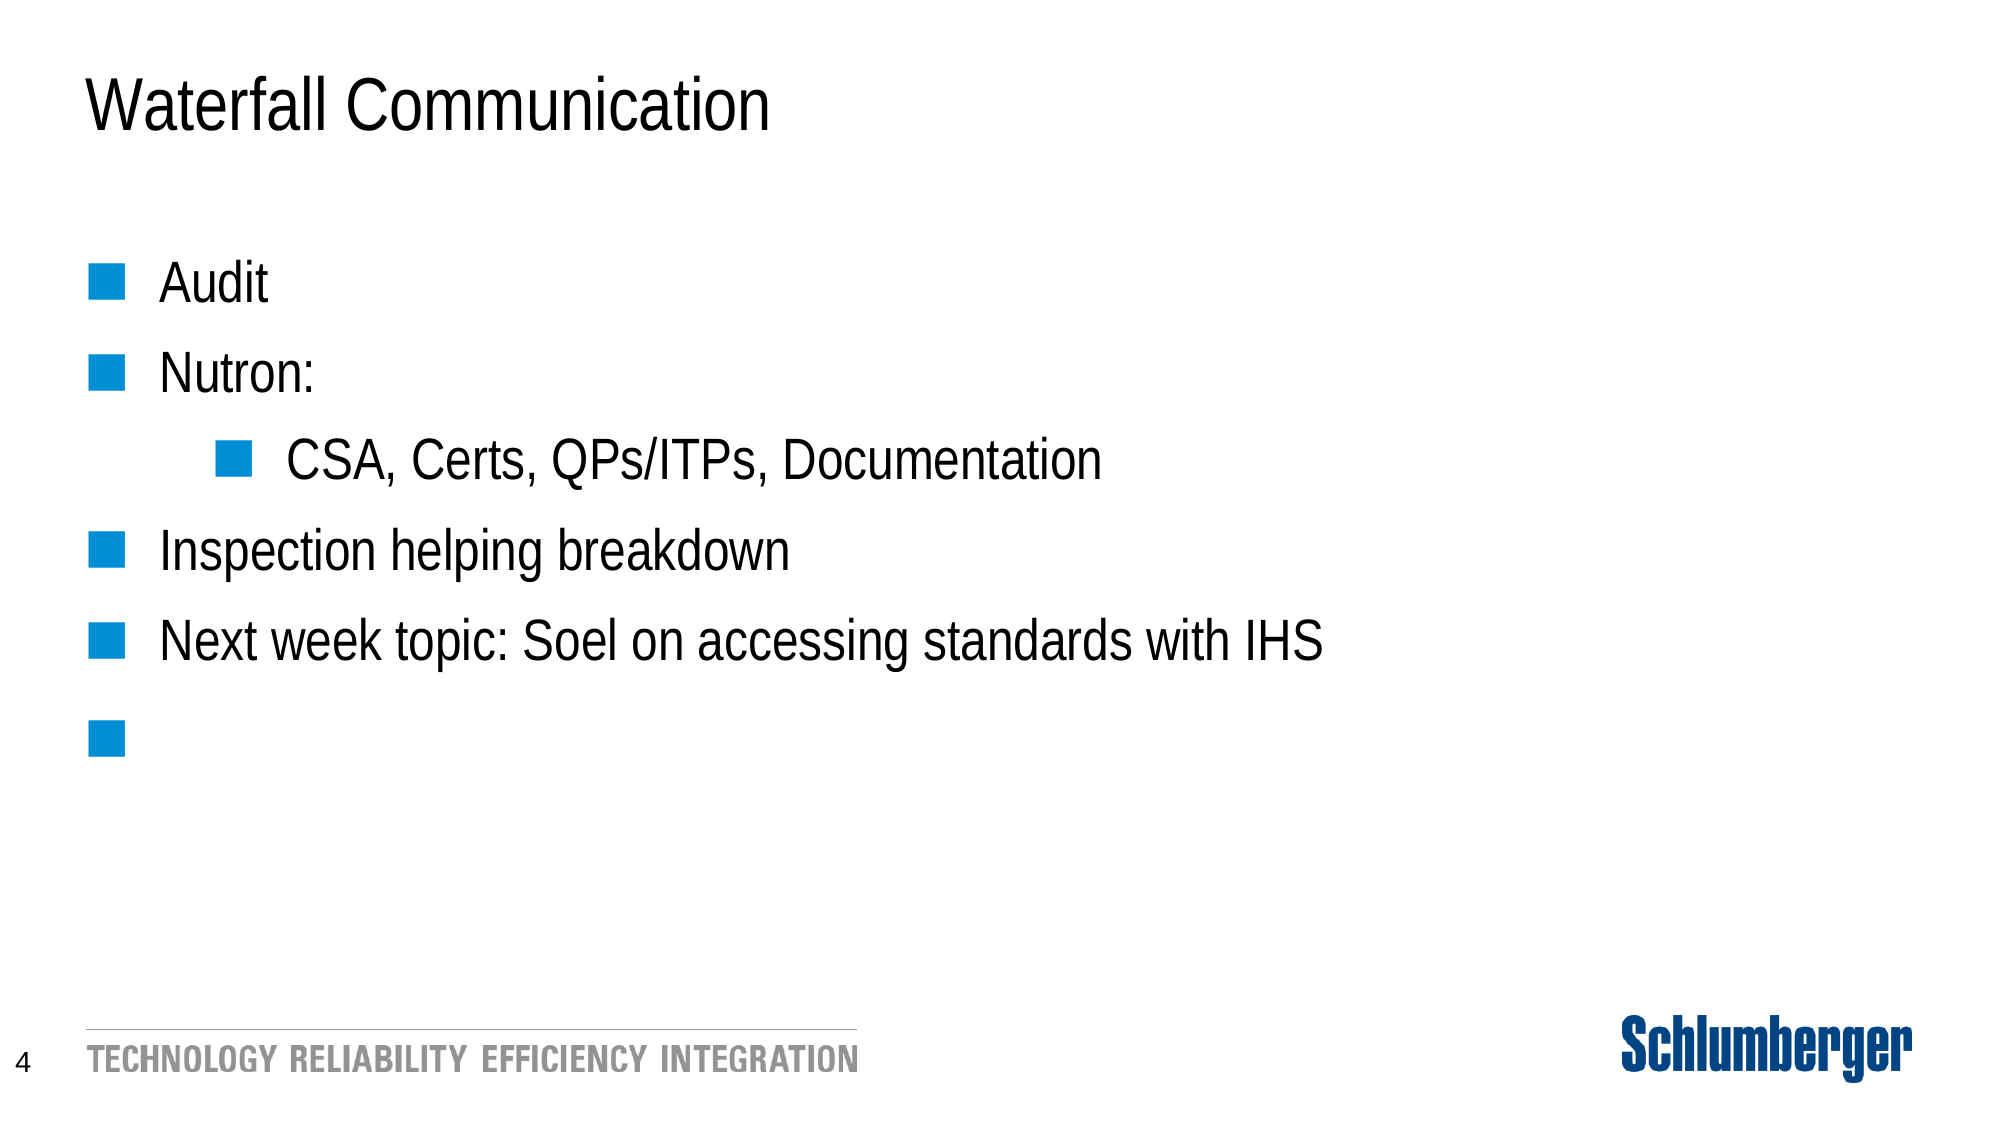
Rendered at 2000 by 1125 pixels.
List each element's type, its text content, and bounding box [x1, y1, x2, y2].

list Audit Nutron: CSA, Certs, QPs/ITPs, Documentation Inspection helping breakdown Next week topic: Soel on accessing standards with IHS [69, 228, 1929, 970]
title Waterfall Communication [70, 50, 1929, 226]
text_box 4 [0, 1030, 86, 1091]
